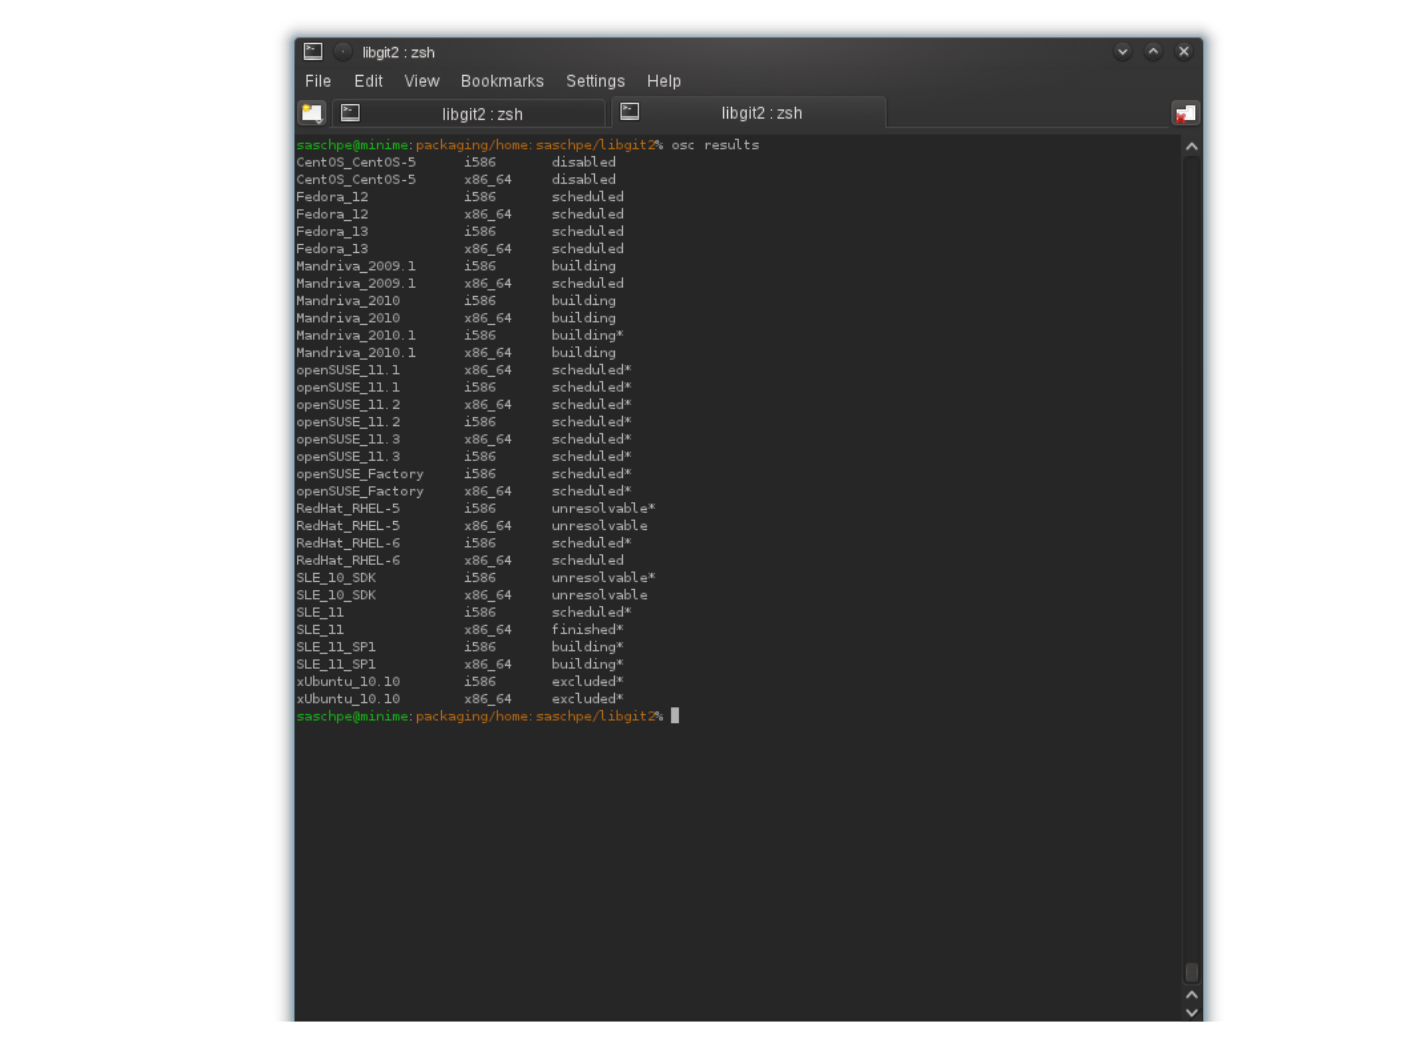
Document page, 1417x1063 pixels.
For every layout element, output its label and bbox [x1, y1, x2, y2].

picture [256, 0, 1242, 1063]
